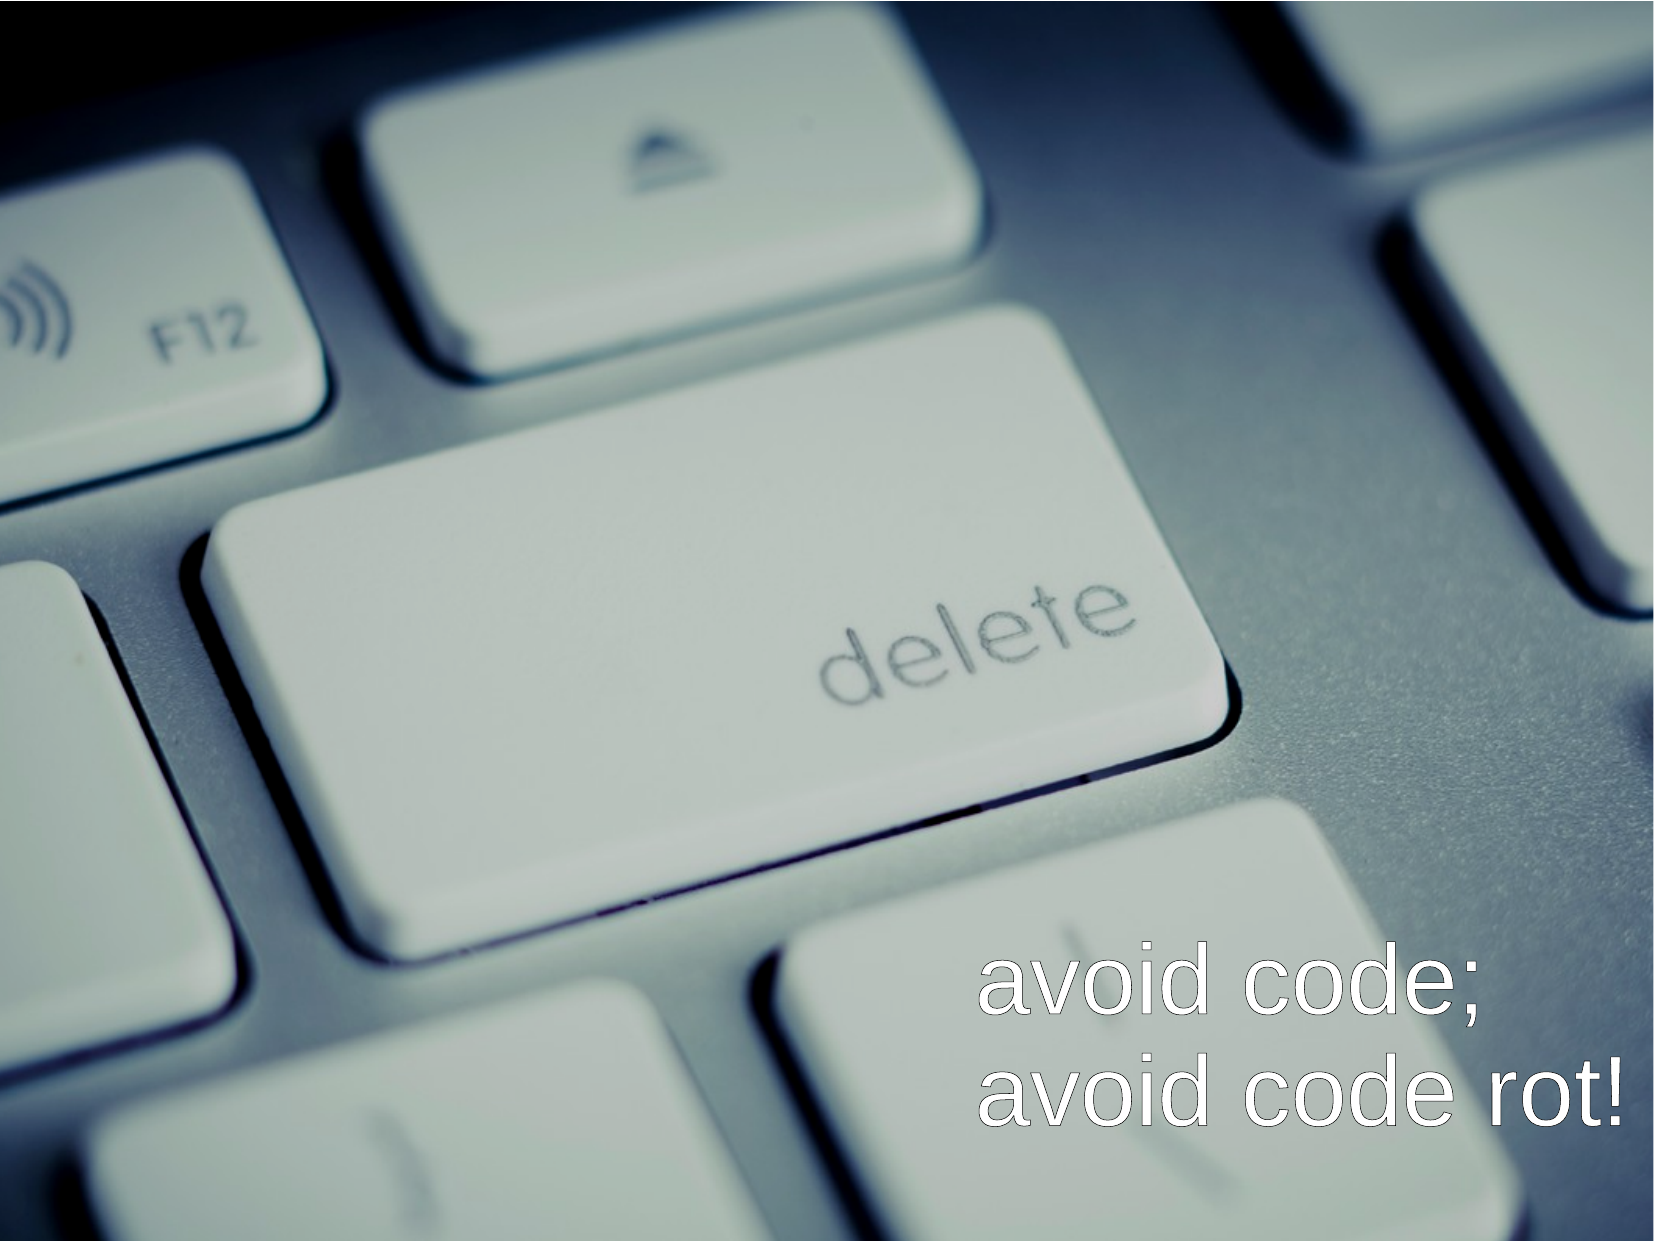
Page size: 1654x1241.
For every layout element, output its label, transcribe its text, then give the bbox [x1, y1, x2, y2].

picture [0, 0, 1654, 1241]
text_box avoid code; avoid code rot! [960, 916, 1654, 1156]
